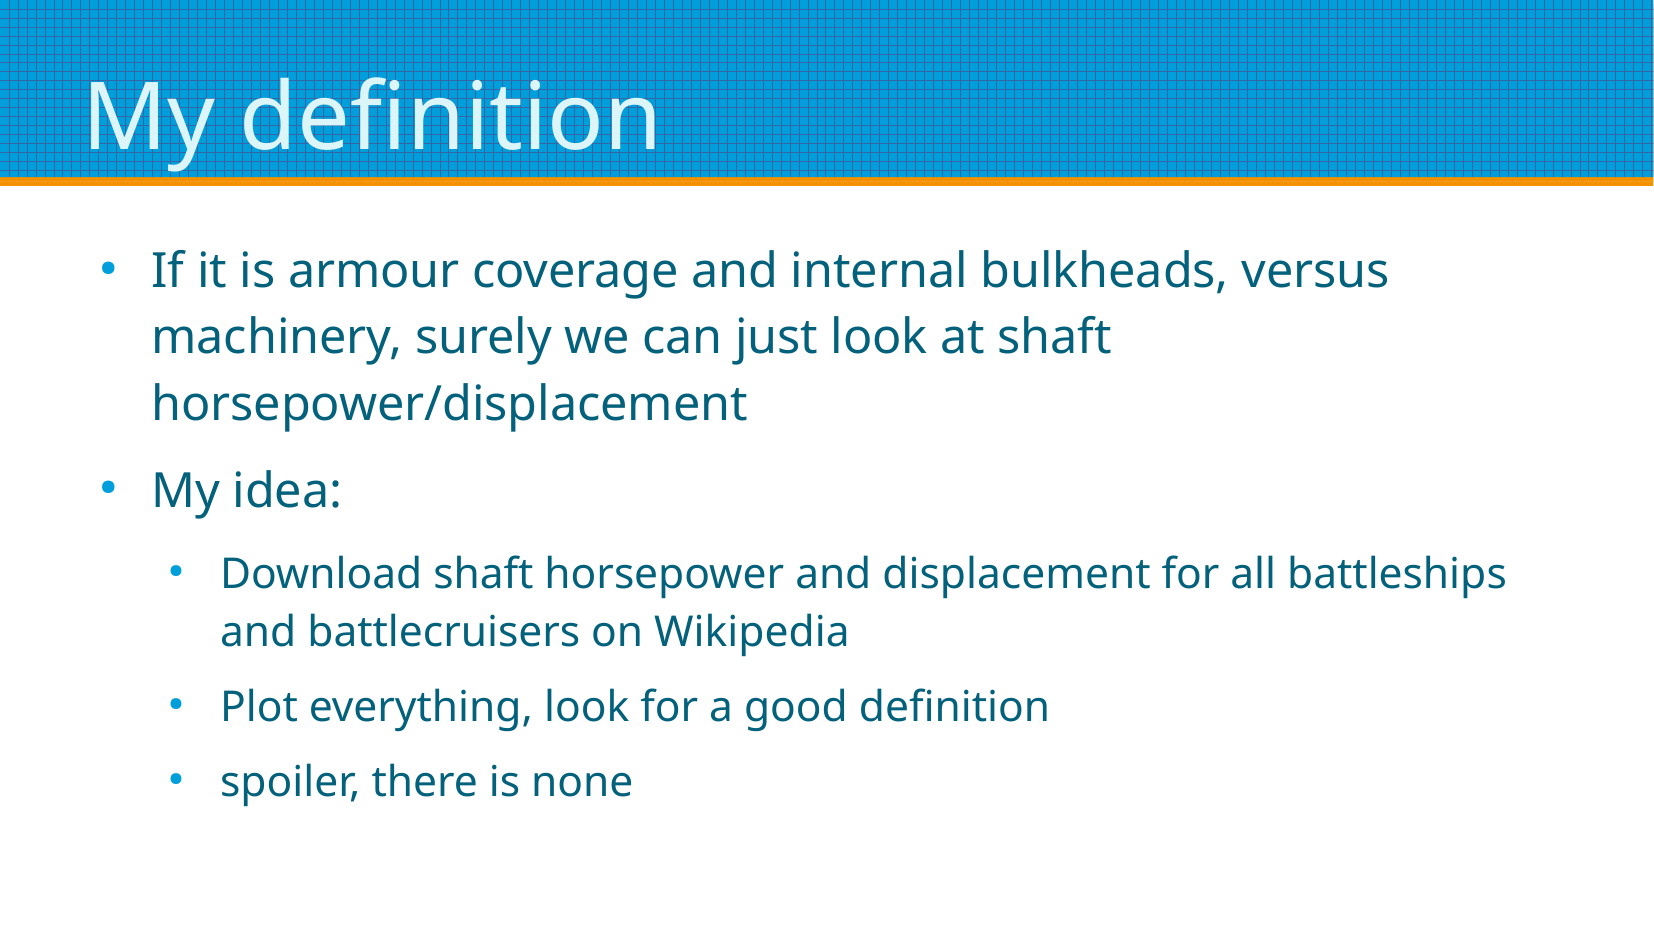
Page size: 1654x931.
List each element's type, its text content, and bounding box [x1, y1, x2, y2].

list If it is armour coverage and internal bulkheads, versus machinery, surely we can just look at shaft horsepower/displacement My idea: Download shaft horsepower and displacement for all battleships and battlecruisers on Wikipedia Plot everything, look for a good definition spoiler, there is none [82, 236, 1571, 813]
title My definition [82, 14, 1571, 178]
